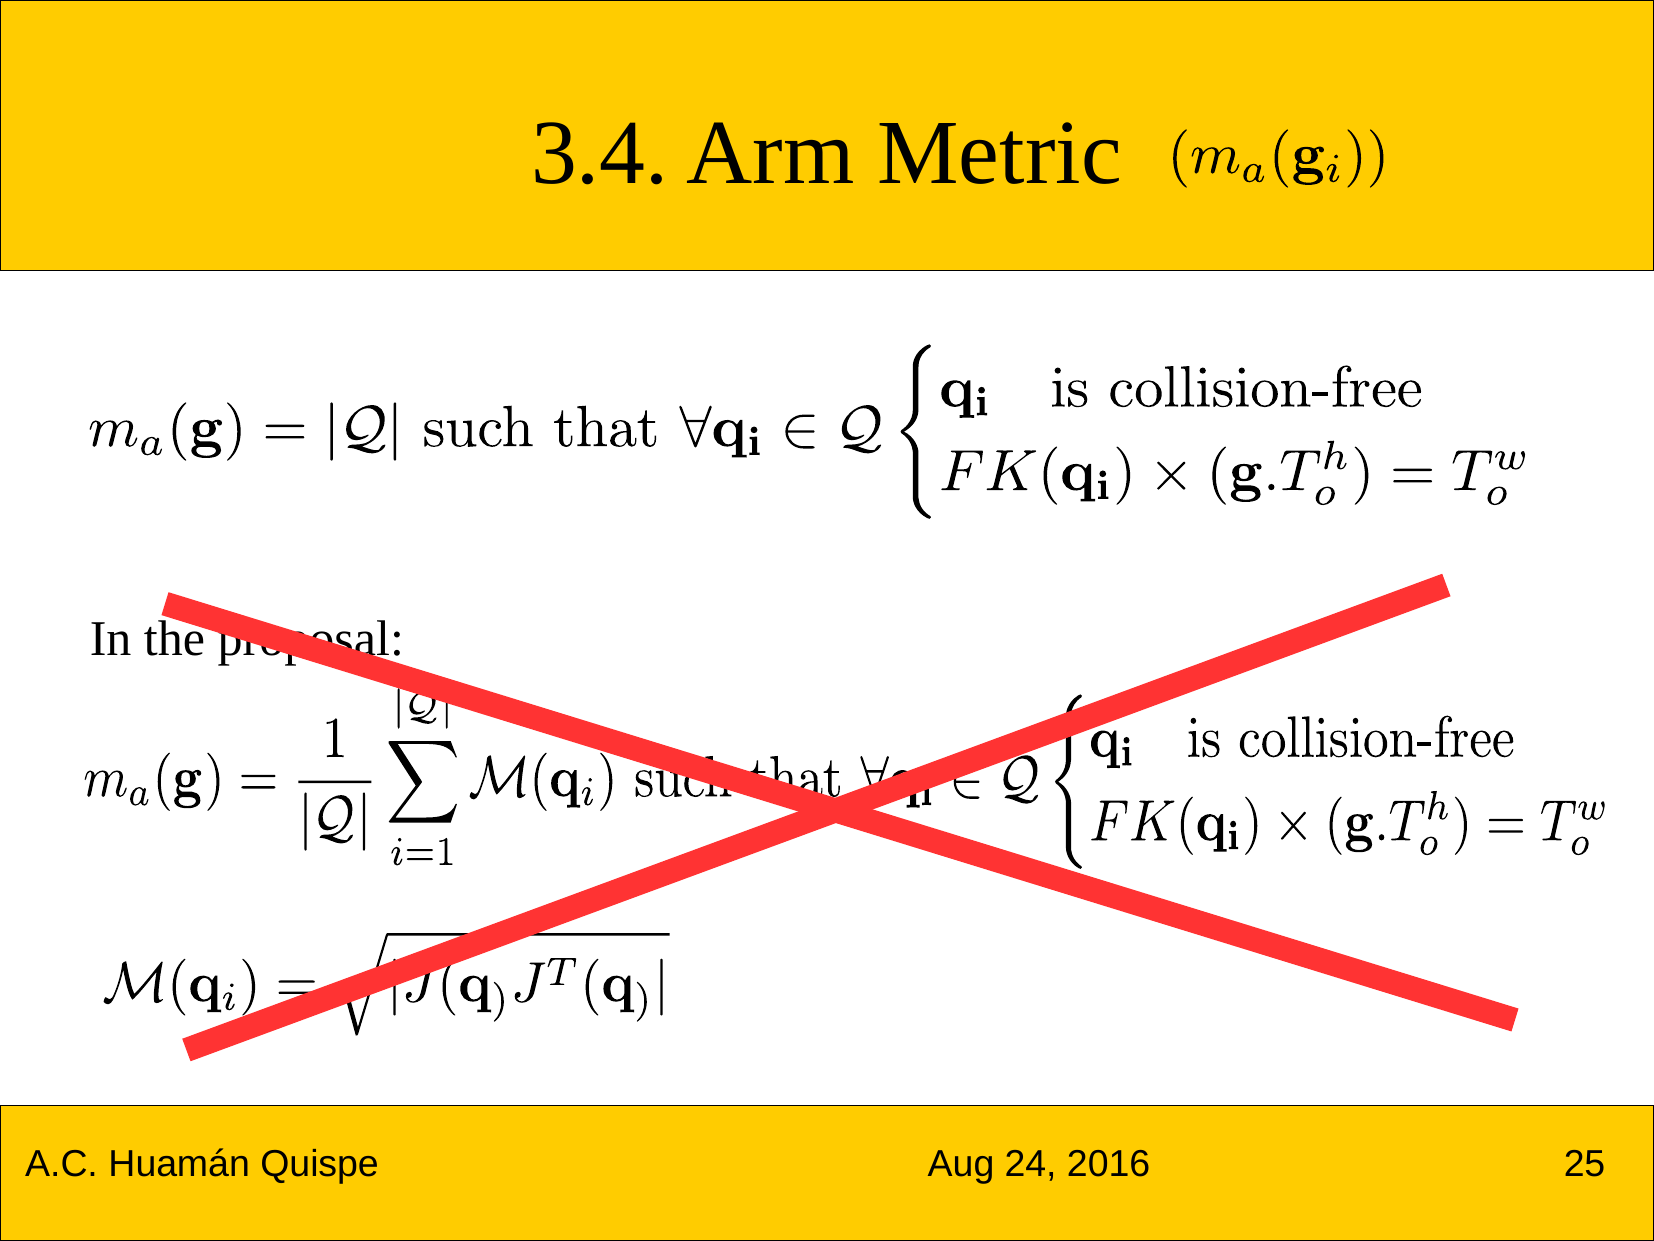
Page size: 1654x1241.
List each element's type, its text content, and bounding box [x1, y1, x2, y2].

text_box In the proposal: [207, 603, 511, 688]
text_box [262, 933, 670, 1036]
text_box [87, 344, 1528, 519]
text_box [83, 688, 796, 869]
text_box [102, 933, 466, 1036]
text_box [1167, 129, 1390, 188]
text_box [483, 688, 1129, 797]
title 3.4. Arm Metric [82, 49, 1571, 257]
text_box [875, 688, 1608, 869]
text_box [715, 824, 981, 869]
text_box In the proposal: [75, 603, 394, 691]
